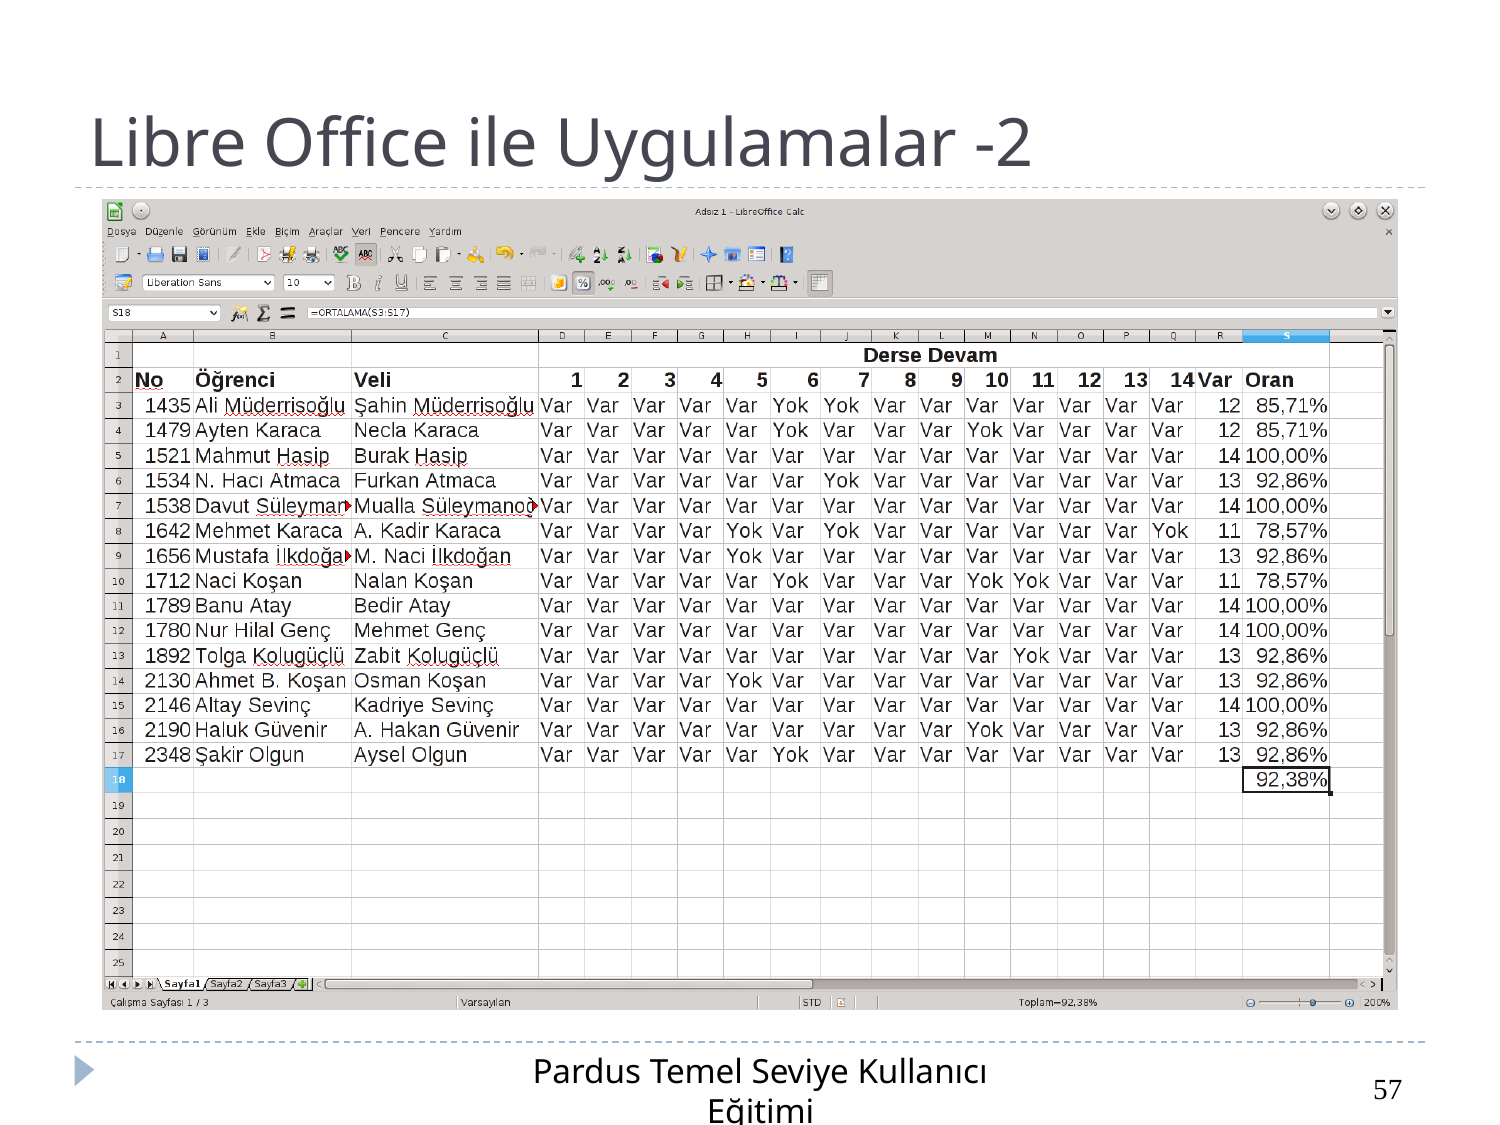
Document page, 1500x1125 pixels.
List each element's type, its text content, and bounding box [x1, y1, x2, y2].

picture [102, 199, 1398, 1010]
title Libre Office ile Uygulamalar -2 [75, 24, 1425, 188]
